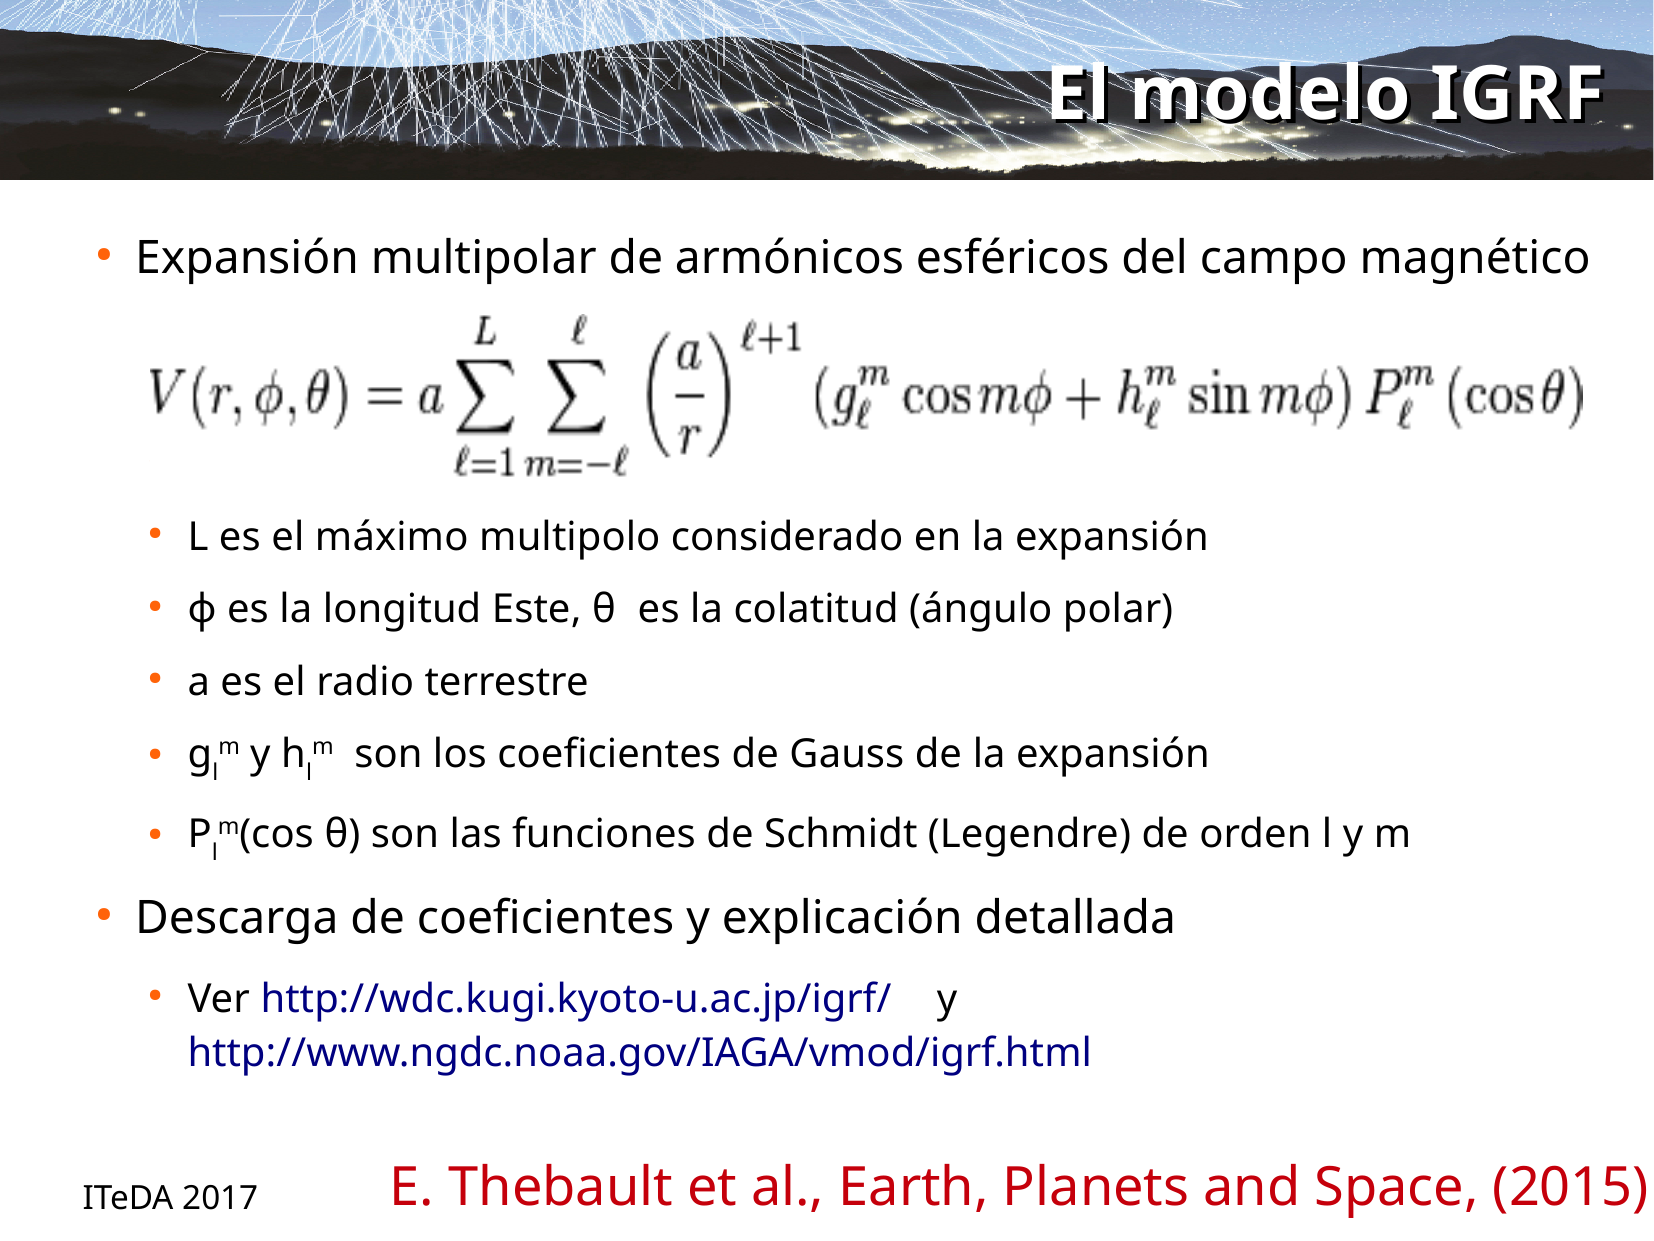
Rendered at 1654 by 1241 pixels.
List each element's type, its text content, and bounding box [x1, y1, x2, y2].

title El modelo IGRF [45, 15, 1606, 166]
picture [150, 314, 1583, 481]
list Expansión multipolar de armónicos esféricos del campo magnético r=distancia radial al centro de la Tierra L es el máximo multipolo considerado en la expansión ϕ es la longitud Este, θ es la colatitud (ángulo polar) a es el radio terrestre glm y hlm son los coeficientes de Gauss de la expansión Plm(cos θ) son las funciones de Schmidt (Legendre) de orden l y m Descarga de coeficientes y explicación detallada Ver http://wdc.kugi.kyoto-u.ac.jp/igrf/ y http://www.ngdc.noaa.gov/IAGA/vmod/igrf.html [82, 224, 1595, 1141]
text_box E. Thebault et al., Earth, Planets and Space, (2015) 67:79 [375, 1140, 1654, 1222]
picture [0, 0, 1654, 180]
